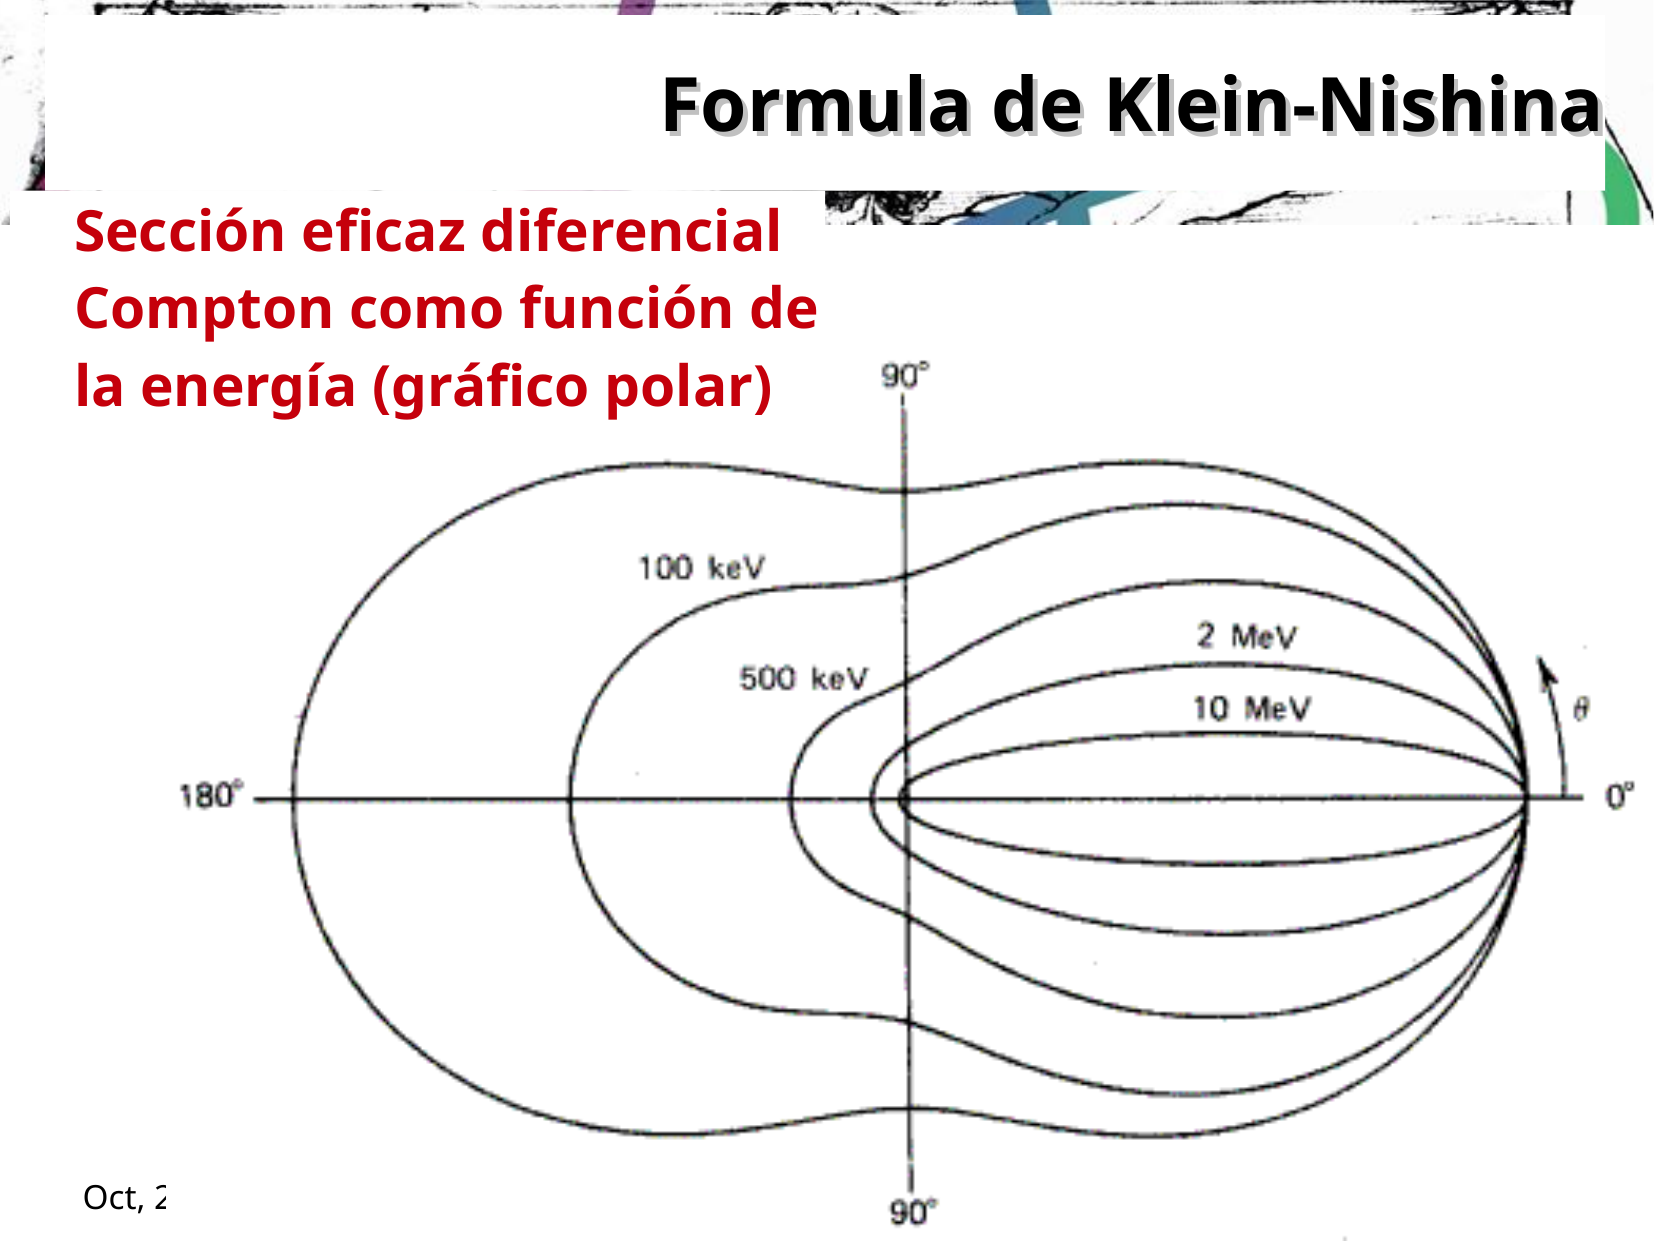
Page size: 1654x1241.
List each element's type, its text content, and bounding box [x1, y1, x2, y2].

title Formula de Klein-Nishina [45, 15, 1606, 191]
picture [166, 340, 1654, 1241]
picture [0, 0, 1654, 225]
text_box Sección eficaz diferencial Compton como función de la energía (gráfico polar) [9, 190, 826, 451]
